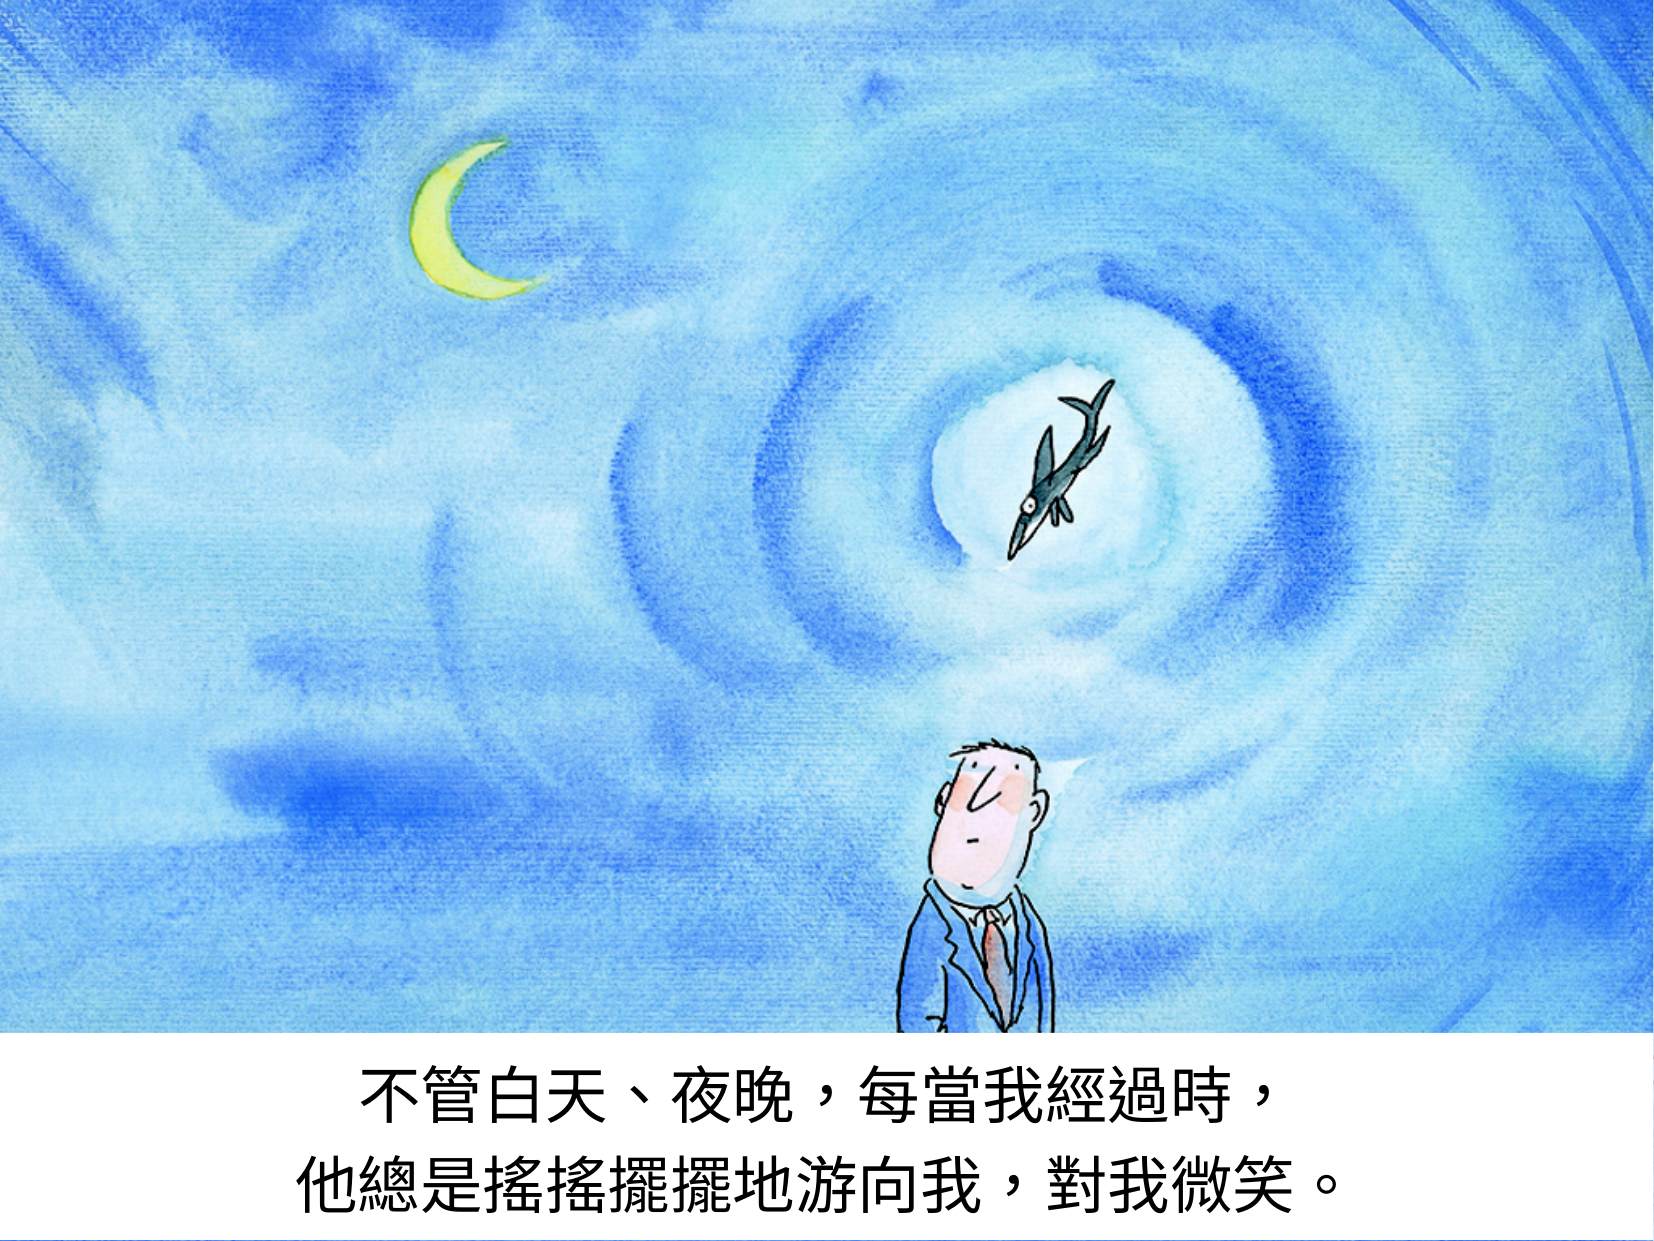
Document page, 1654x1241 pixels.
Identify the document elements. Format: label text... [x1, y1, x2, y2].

picture [0, 0, 1654, 1032]
title 不管白天、夜晚，每當我經過時， 他總是搖搖擺擺地游向我，對我微笑。 [0, 1032, 1654, 1241]
